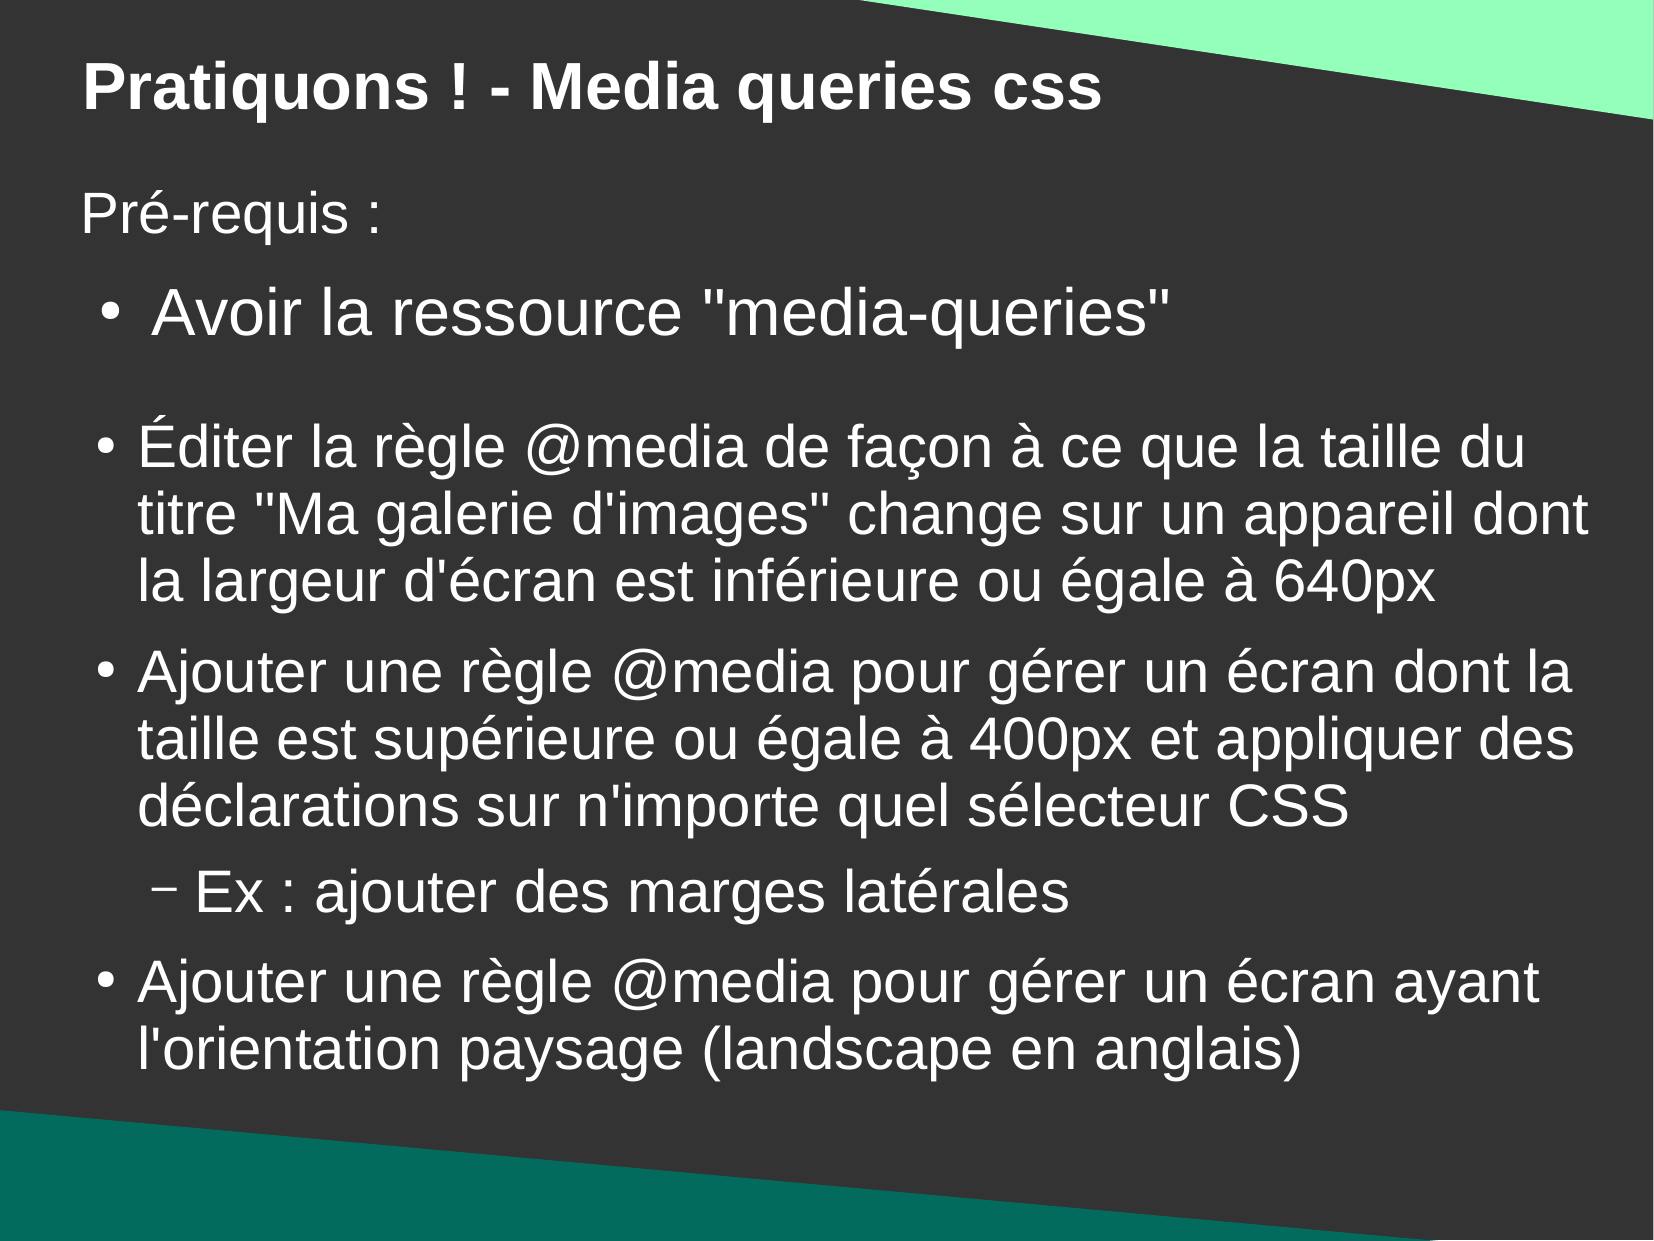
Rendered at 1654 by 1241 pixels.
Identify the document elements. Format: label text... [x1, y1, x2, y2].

list Éditer la règle @media de façon à ce que la taille du titre "Ma galerie d'images" change sur un appareil dont la largeur d'écran est inférieure ou égale à 640px Ajouter une règle @media pour gérer un écran dont la taille est supérieure ou égale à 400px et appliquer des déclarations sur n'importe quel sélecteur CSS Ex : ajouter des marges latérales Ajouter une règle @media pour gérer un écran ayant l'orientation paysage (landscape en anglais) [80, 413, 1605, 1099]
text_box [859, 0, 1654, 120]
title Pratiquons ! - Media queries css [82, 49, 1571, 152]
list Pré-requis : Avoir la ressource "media-queries" [80, 180, 1620, 367]
